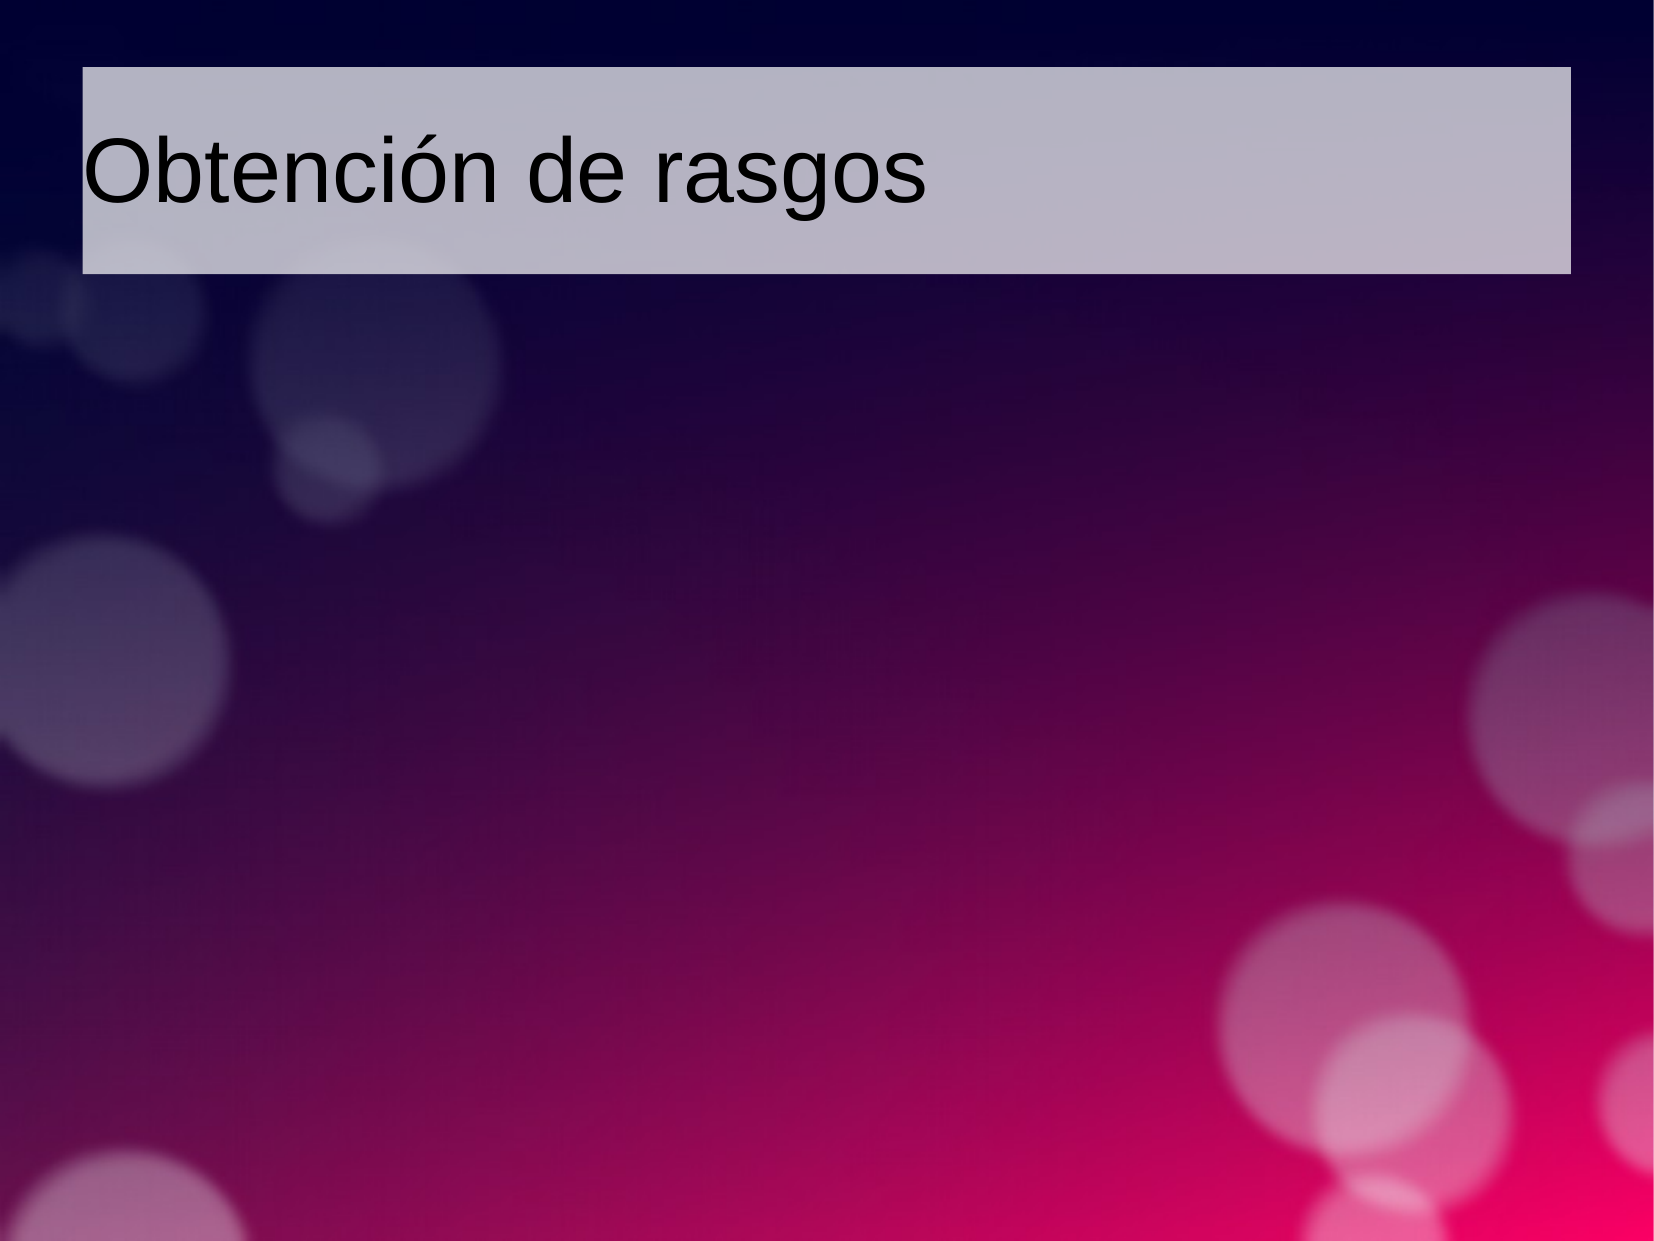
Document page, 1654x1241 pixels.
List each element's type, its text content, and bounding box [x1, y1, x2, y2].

picture [0, 0, 1654, 1241]
title Obtención de rasgos [82, 67, 1571, 275]
